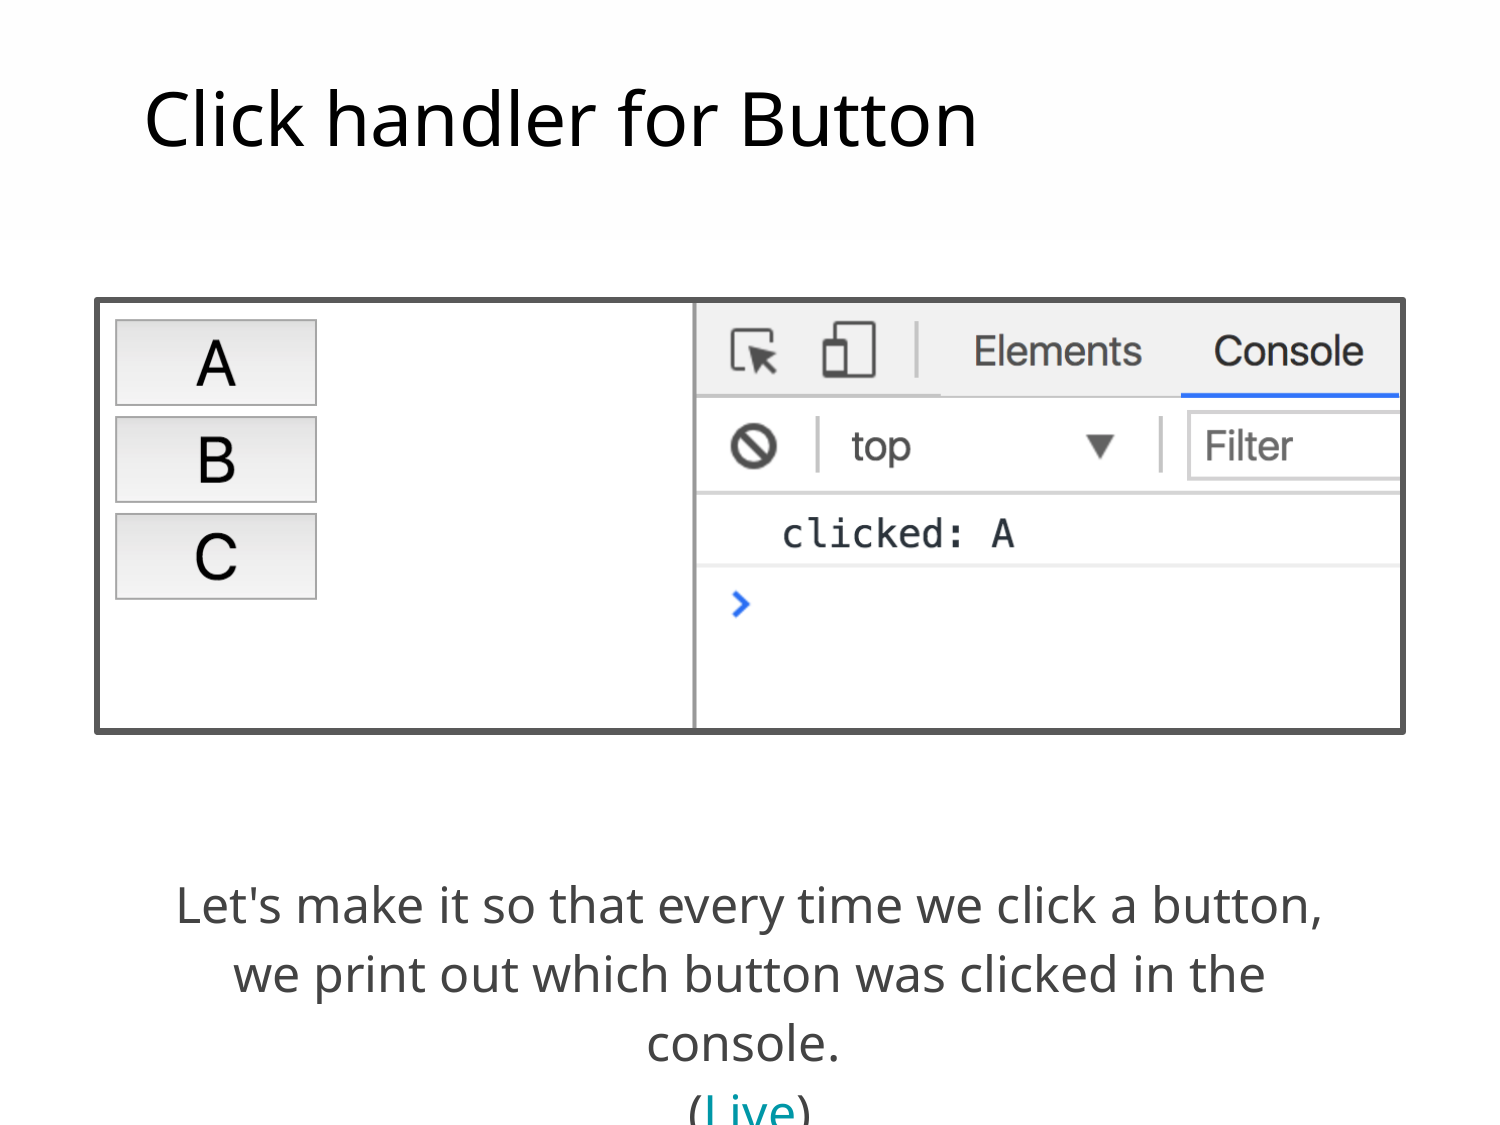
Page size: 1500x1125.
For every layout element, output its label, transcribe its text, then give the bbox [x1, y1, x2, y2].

list Let's make it so that every time we click a button, we print out which button was clicked in the console. (Live) [128, 849, 1372, 1061]
title Click handler for Button [128, 56, 1372, 183]
picture [99, 303, 1401, 729]
